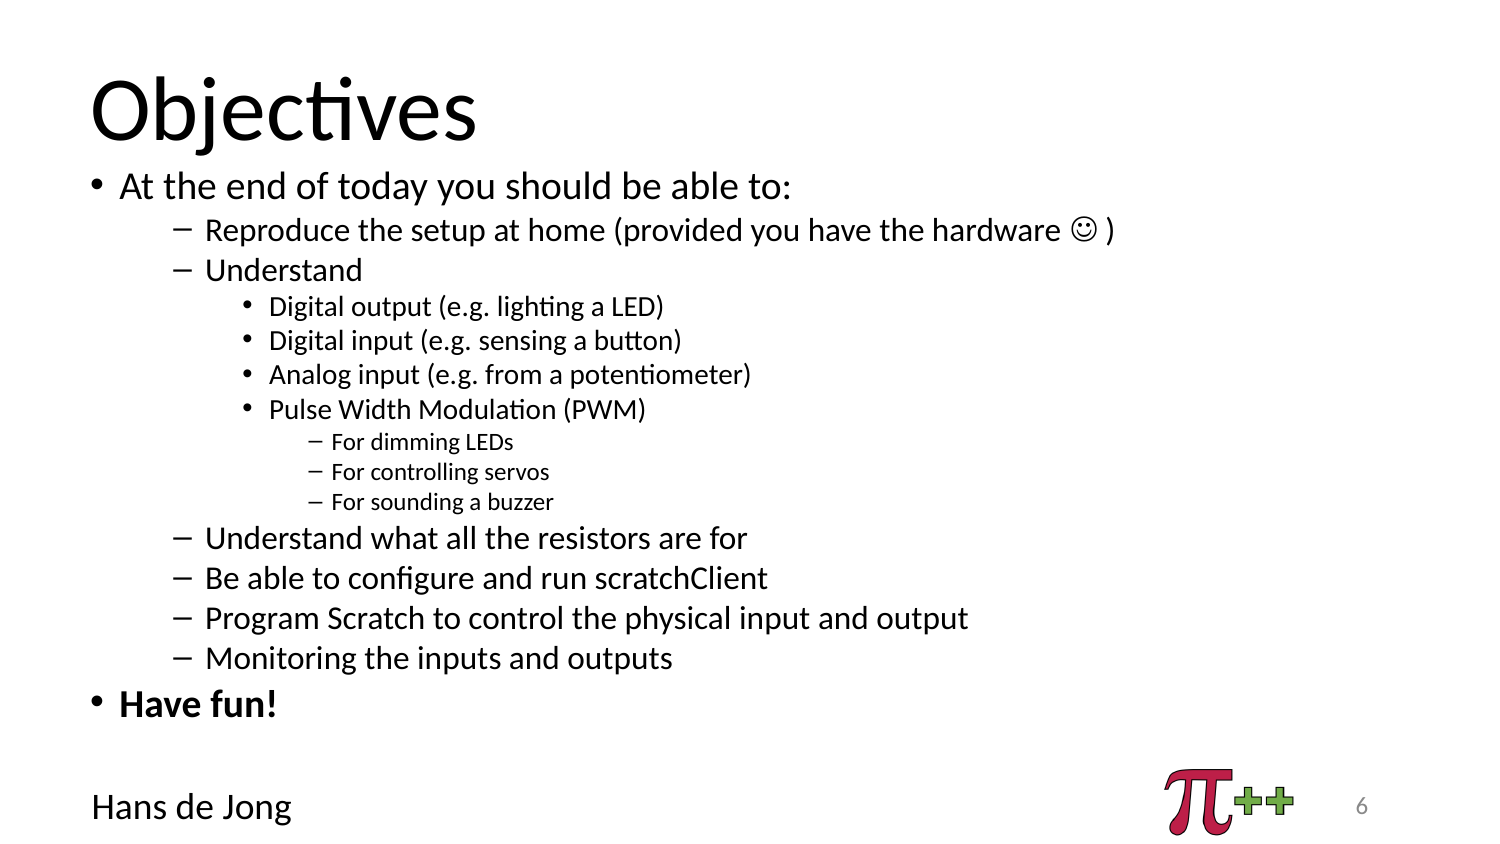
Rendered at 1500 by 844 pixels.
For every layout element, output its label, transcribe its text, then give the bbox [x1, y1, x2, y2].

title Objectives [75, 33, 1426, 161]
list At the end of today you should be able to: Reproduce the setup at home (provided you have the hardware  ) Understand Digital output (e.g. lighting a LED) Digital input (e.g. sensing a button) Analog input (e.g. from a potentiometer) Pulse Width Modulation (PWM) For dimming LEDs For controlling servos For sounding a buzzer Understand what all the resistors are for Be able to configure and run scratchClient Program Scratch to control the physical input and output Monitoring the inputs and outputs Have fun! [75, 161, 1426, 754]
text_box 6 [1340, 782, 1426, 827]
